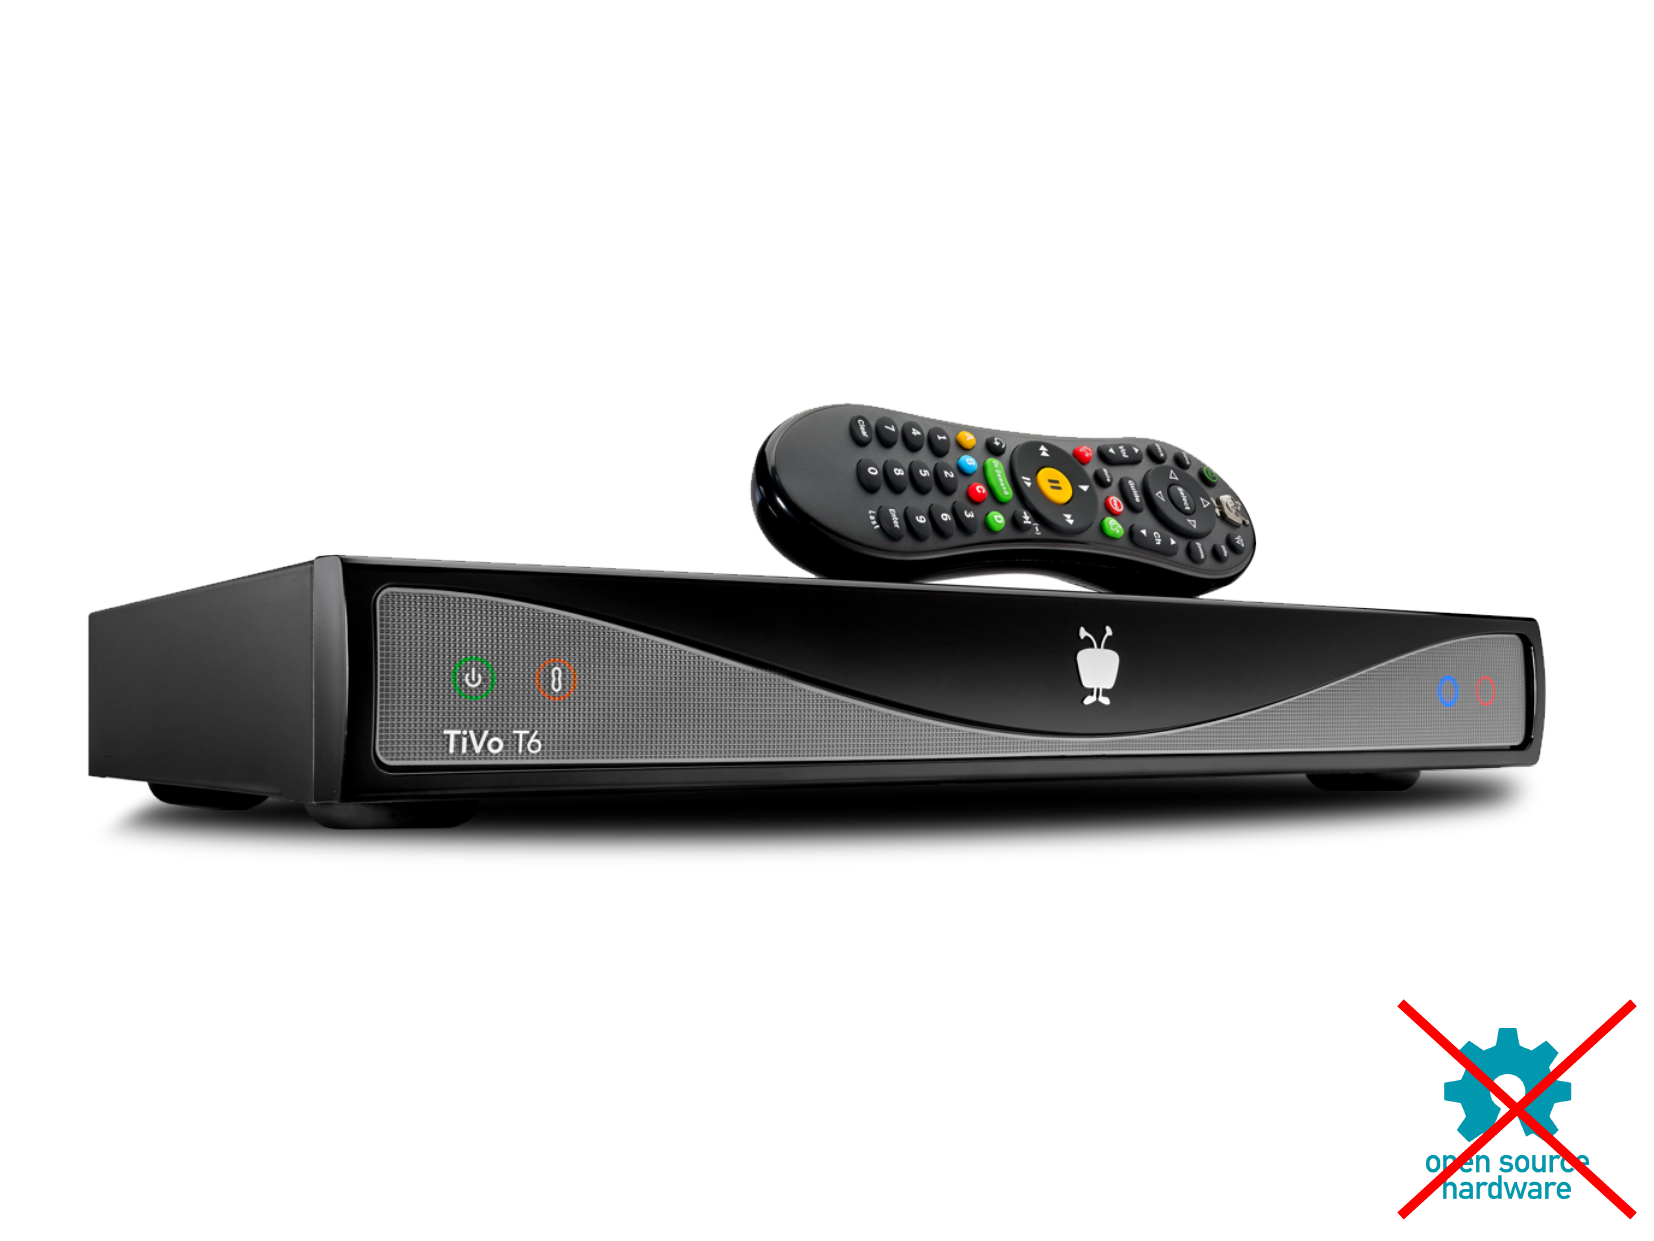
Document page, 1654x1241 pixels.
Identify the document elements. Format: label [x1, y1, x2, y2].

picture [1525, 1038, 1604, 1167]
picture [1427, 1117, 1589, 1200]
picture [53, 184, 1604, 1185]
